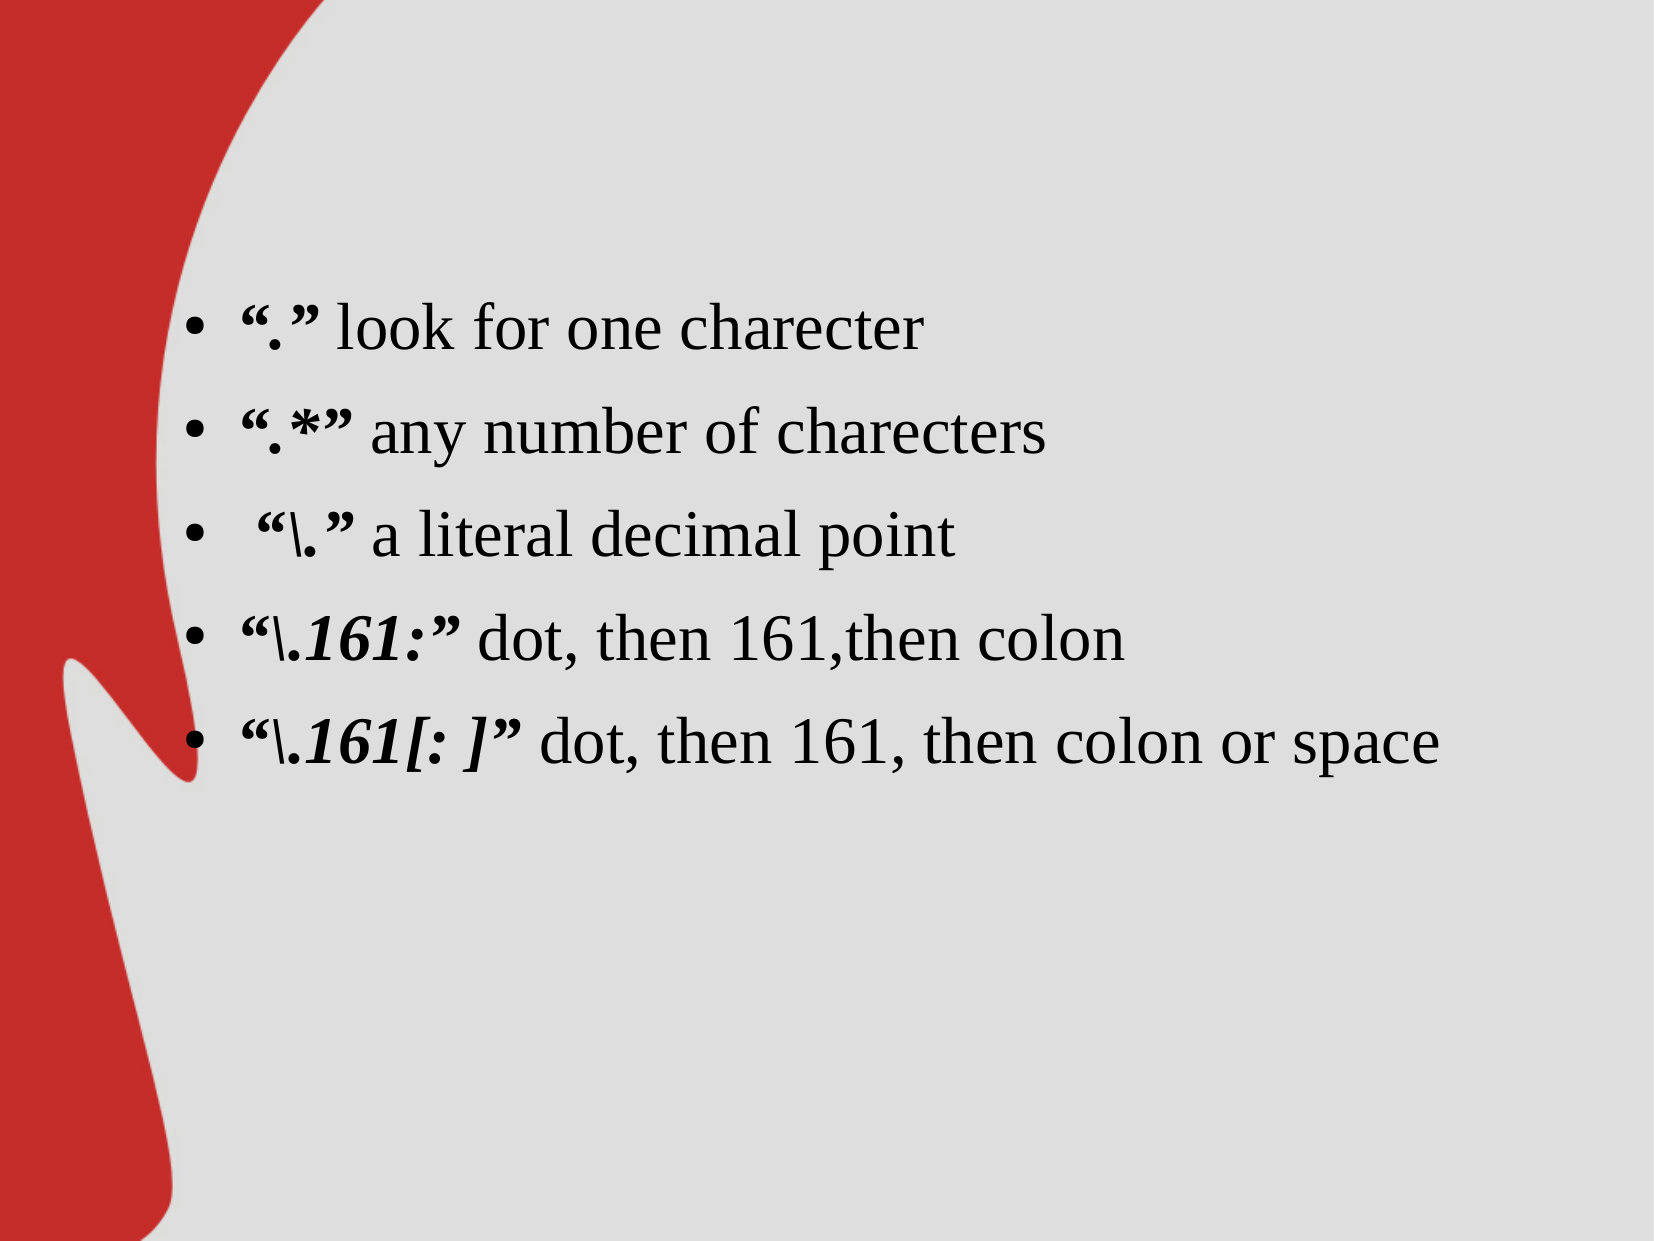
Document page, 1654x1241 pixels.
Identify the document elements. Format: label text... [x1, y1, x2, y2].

picture [0, 0, 1654, 1241]
list “.” look for one charecter “.*” any number of charecters “\.” a literal decimal point “\.161:” dot, then 161,then colon “\.161[: ]” dot, then 161, then colon or space [165, 290, 1654, 1010]
